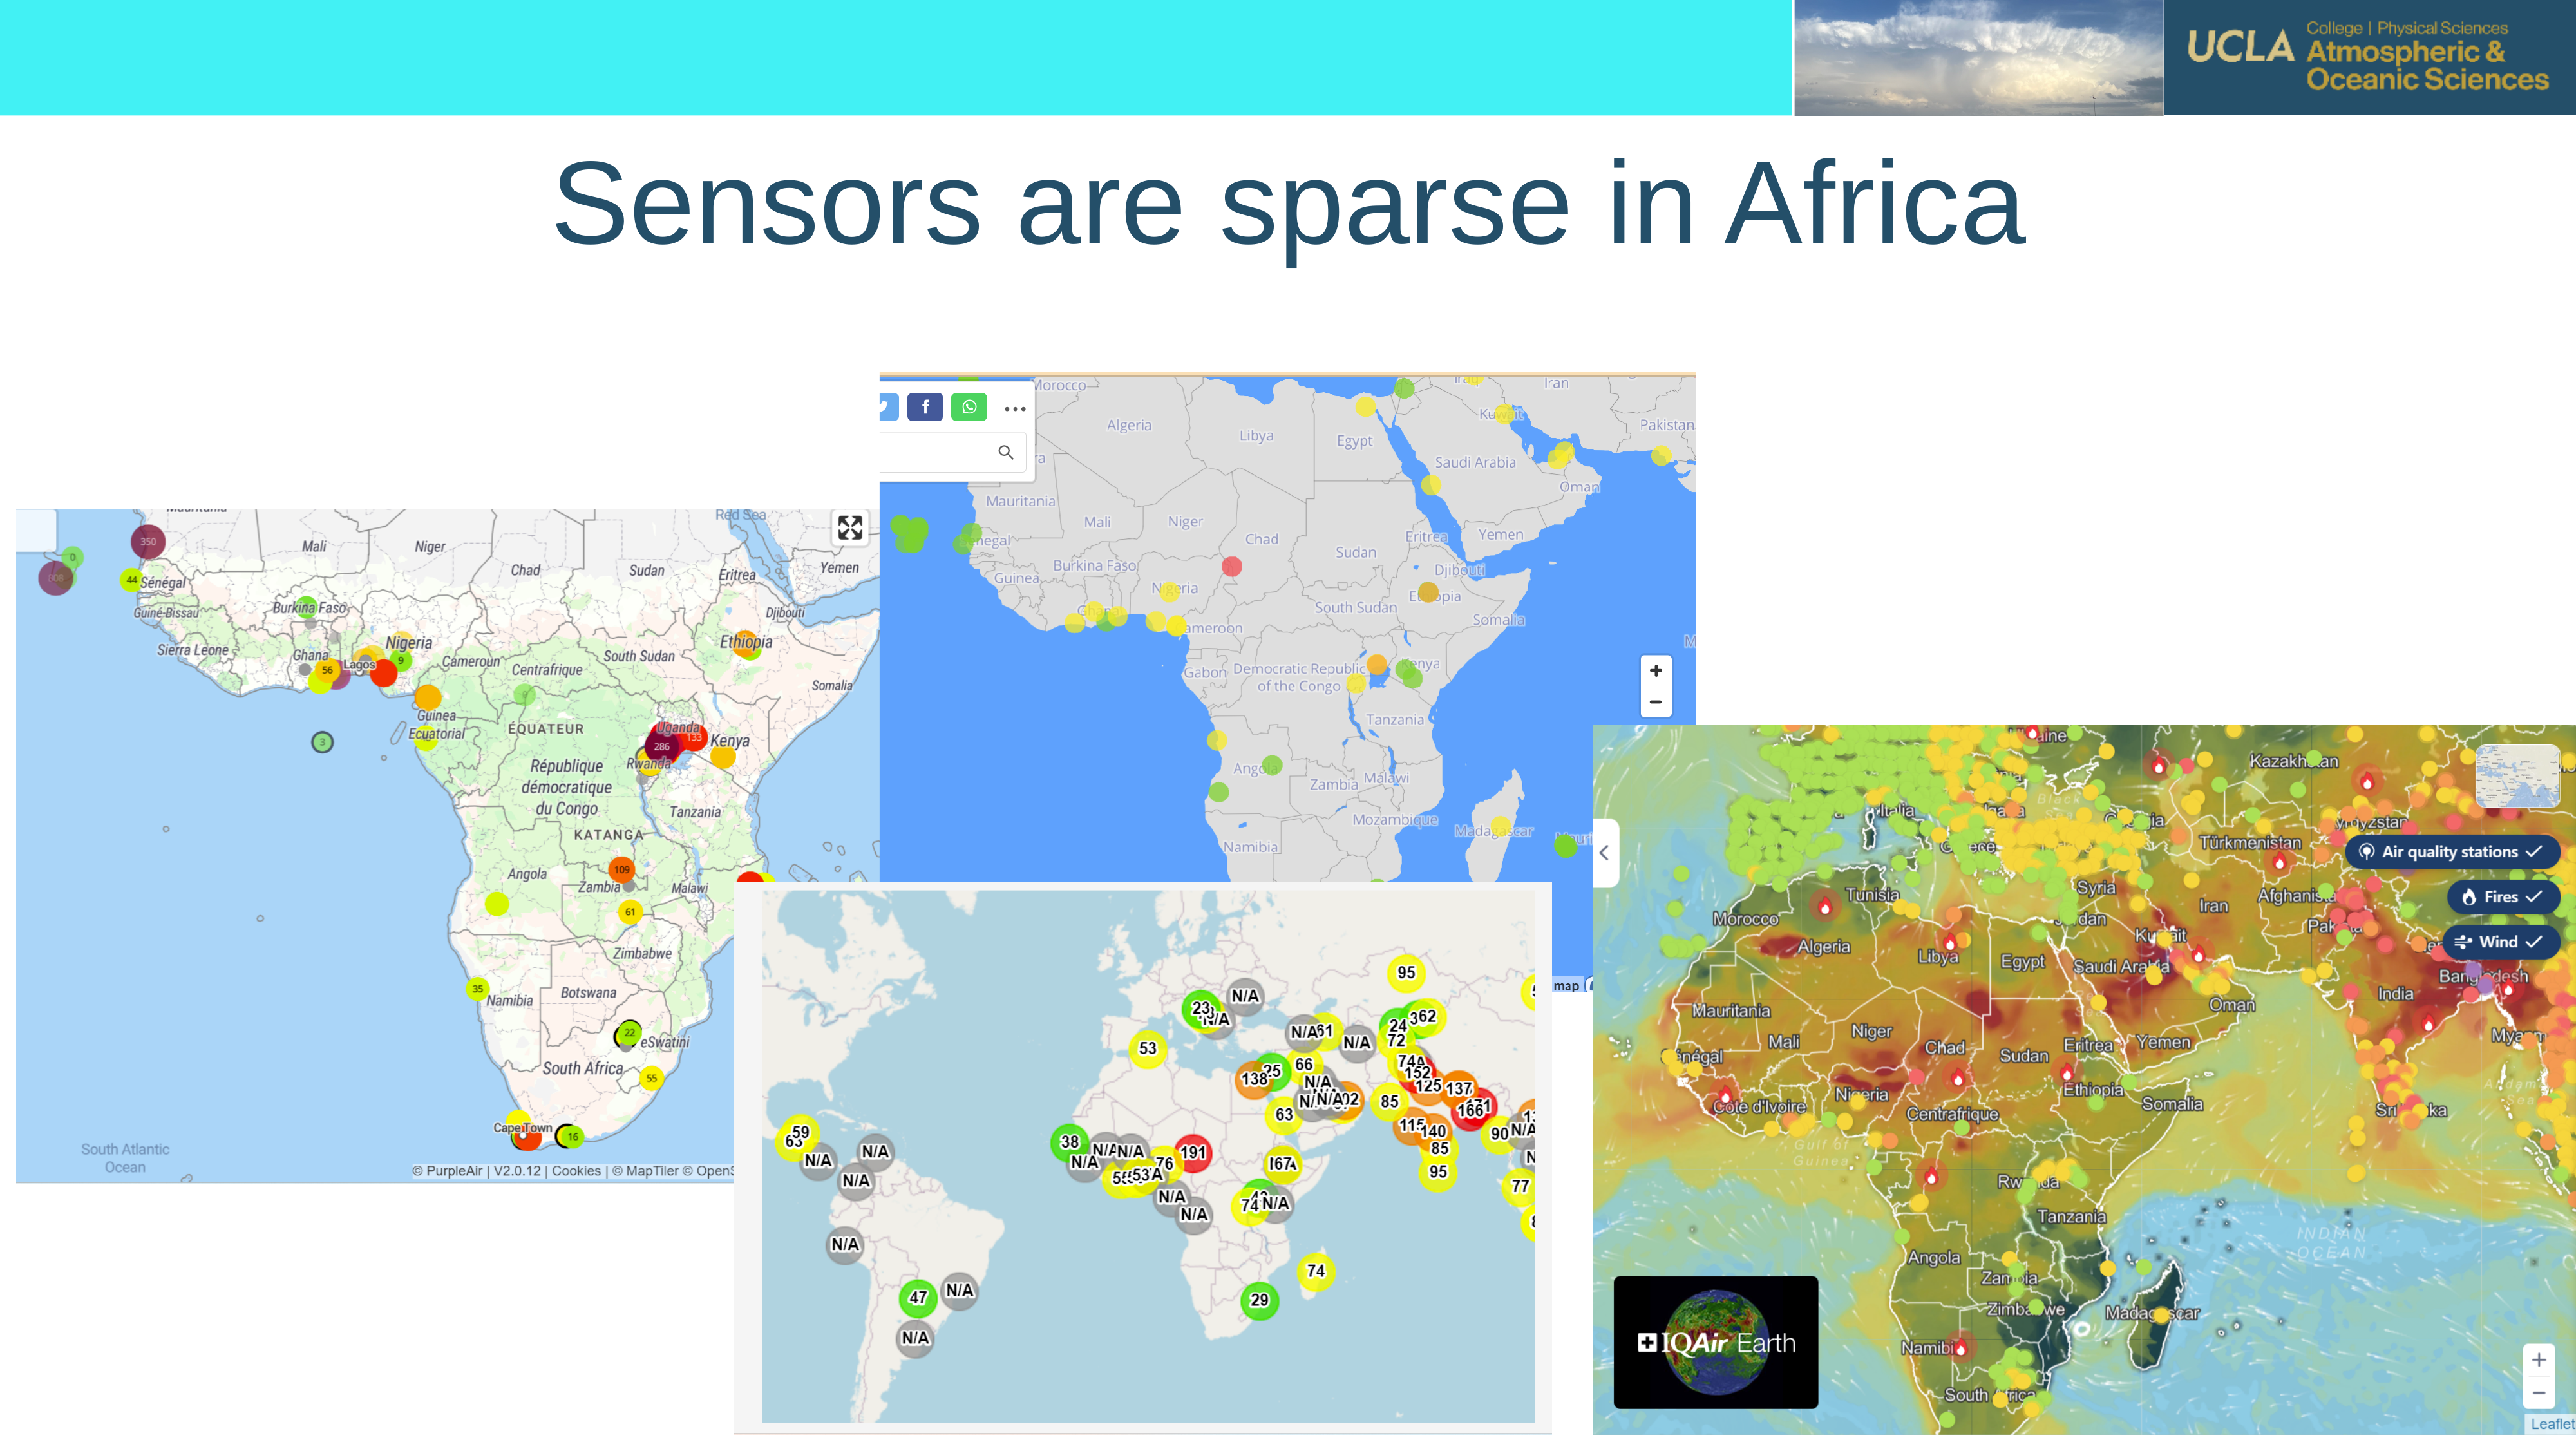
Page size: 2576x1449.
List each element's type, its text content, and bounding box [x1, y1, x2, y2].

picture [16, 372, 2576, 1435]
picture [1794, 0, 2576, 116]
title Sensors are sparse in Africa [195, 120, 2383, 326]
